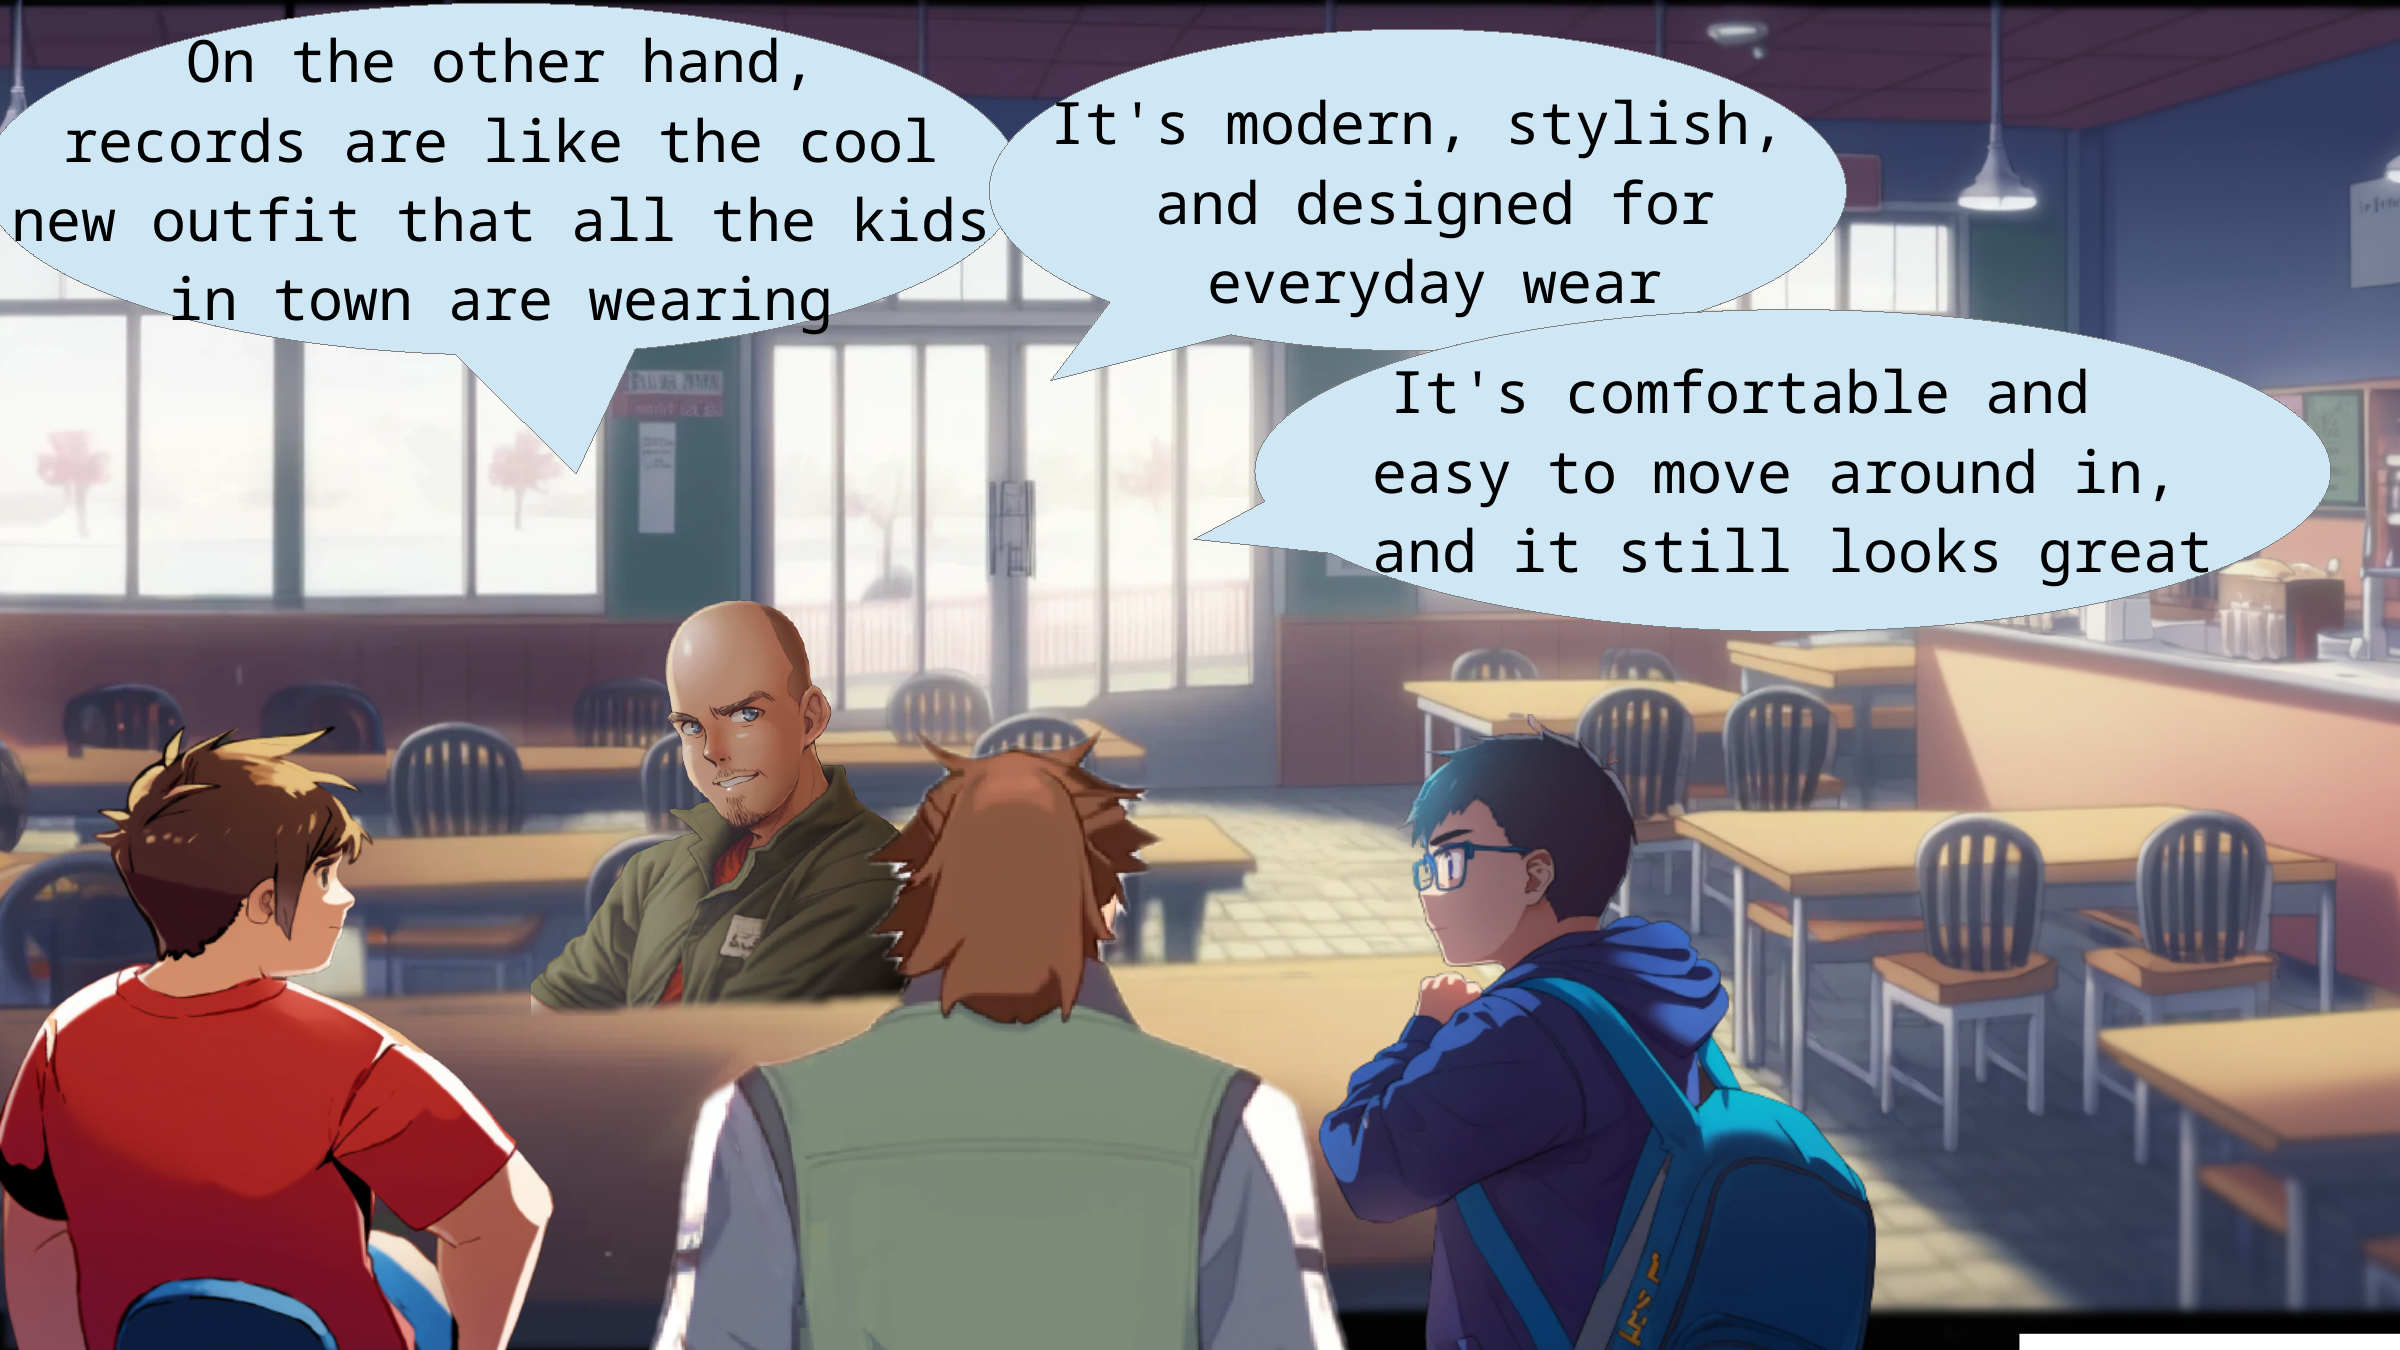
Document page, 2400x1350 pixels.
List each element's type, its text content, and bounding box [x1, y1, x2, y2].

text_box On the other hand, records are like the cool new outfit that all the kids in town are wearing [0, 3, 1008, 474]
picture [0, 0, 2400, 1350]
text_box It's comfortable and easy to move around in, and it still looks great [1193, 309, 2331, 632]
text_box It's modern, stylish, and designed for everyday wear [989, 29, 1847, 381]
